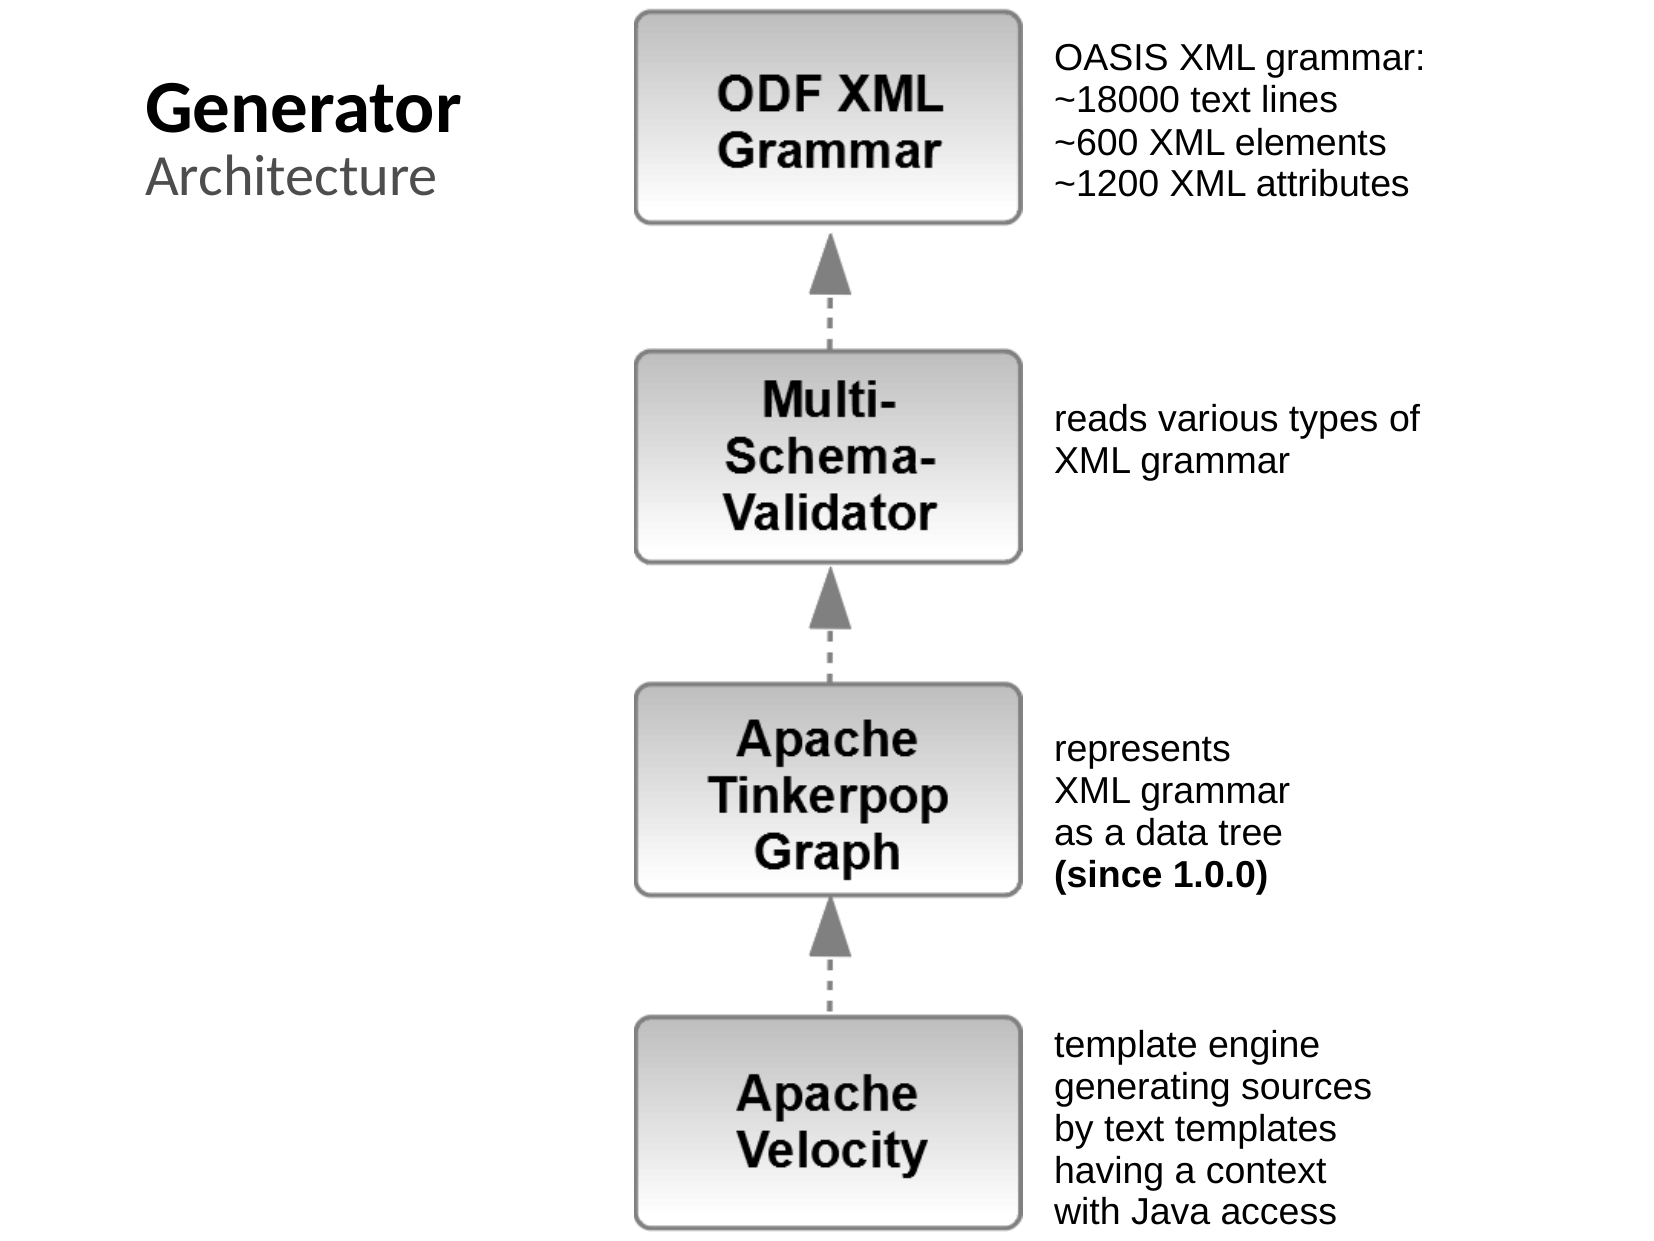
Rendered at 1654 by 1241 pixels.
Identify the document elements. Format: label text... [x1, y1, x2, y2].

text_box OASIS XML grammar: ~18000 text lines ~600 XML elements ~1200 XML attributes [1039, 29, 1501, 213]
title Generator Architecture [145, 67, 634, 220]
text_box reads various types of XML grammar [1039, 389, 1465, 531]
text_box represents XML grammar as a data tree (since 1.0.0) [1039, 720, 1394, 904]
title Generator Architecture [1023, 67, 1388, 220]
text_box template engine generating sources by text templates having a context with Java access [1039, 1015, 1394, 1241]
picture [634, 0, 1023, 1241]
